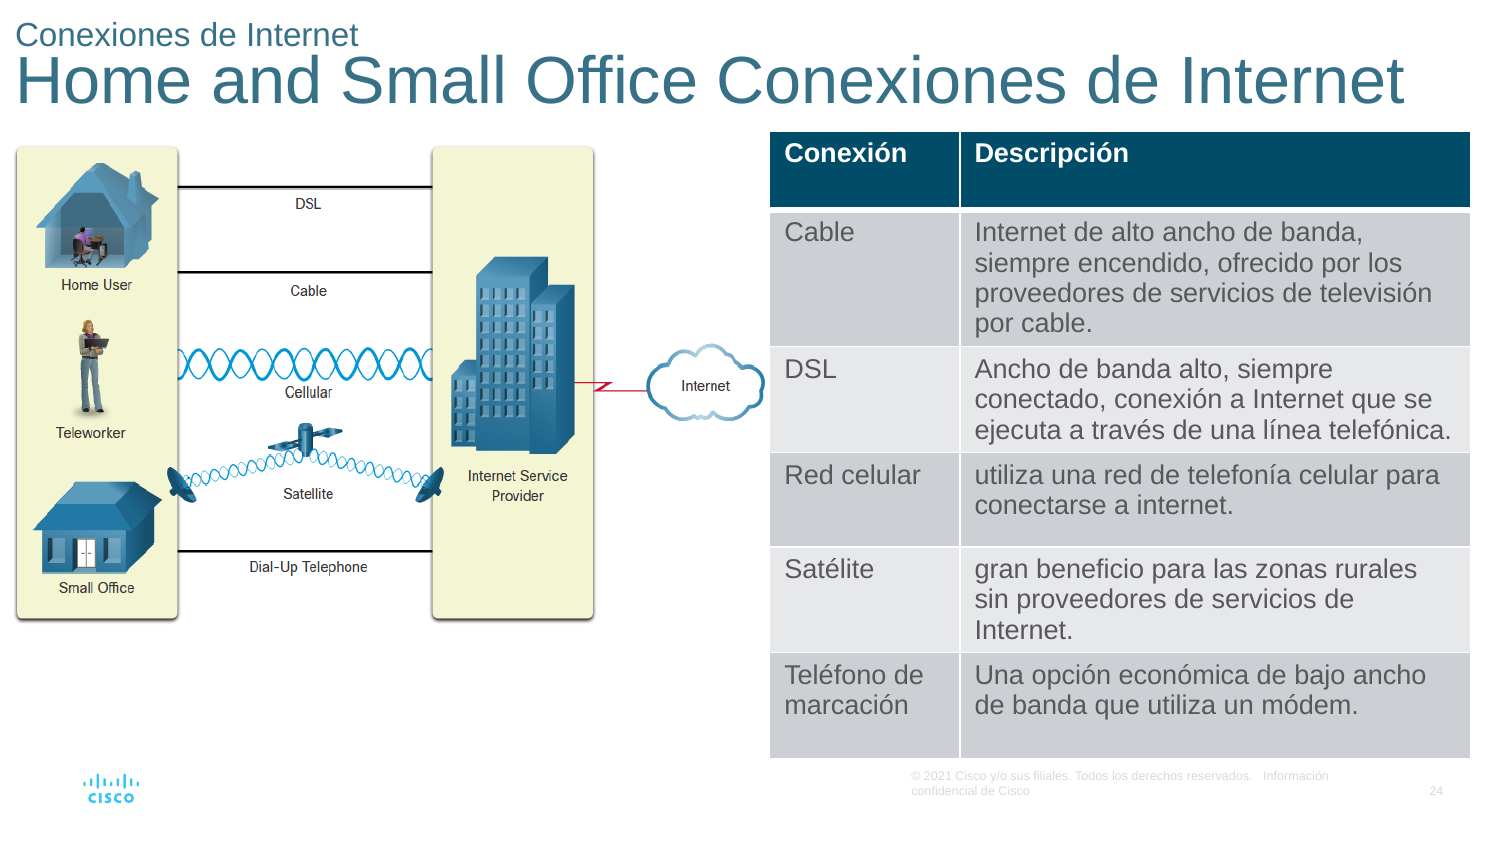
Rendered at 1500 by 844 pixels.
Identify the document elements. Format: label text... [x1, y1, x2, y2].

table_cell Teléfono de marcación [770, 653, 959, 758]
title Conexiones de Internet Home and Small Office Conexiones de Internet [0, 6, 1500, 131]
table_cell DSL [770, 347, 959, 452]
table_cell Una opción económica de bajo ancho de banda que utiliza un módem. [961, 653, 1470, 758]
table_cell Red celular [770, 453, 959, 546]
table_cell utiliza una red de telefonía celular para conectarse a internet. [961, 453, 1470, 546]
table_cell Satélite [770, 548, 959, 652]
table_header Descripción [961, 132, 1470, 207]
picture [0, 130, 770, 633]
table_cell Cable [770, 213, 959, 346]
table_header Conexión [770, 132, 959, 207]
table_cell gran beneficio para las zonas rurales sin proveedores de servicios de Internet. [961, 548, 1470, 652]
table_cell Ancho de banda alto, siempre conectado, conexión a Internet que se ejecuta a través de una línea telefónica. [961, 347, 1470, 452]
table_cell Internet de alto ancho de banda, siempre encendido, ofrecido por los proveedores de servicios de televisión por cable. [961, 213, 1470, 346]
